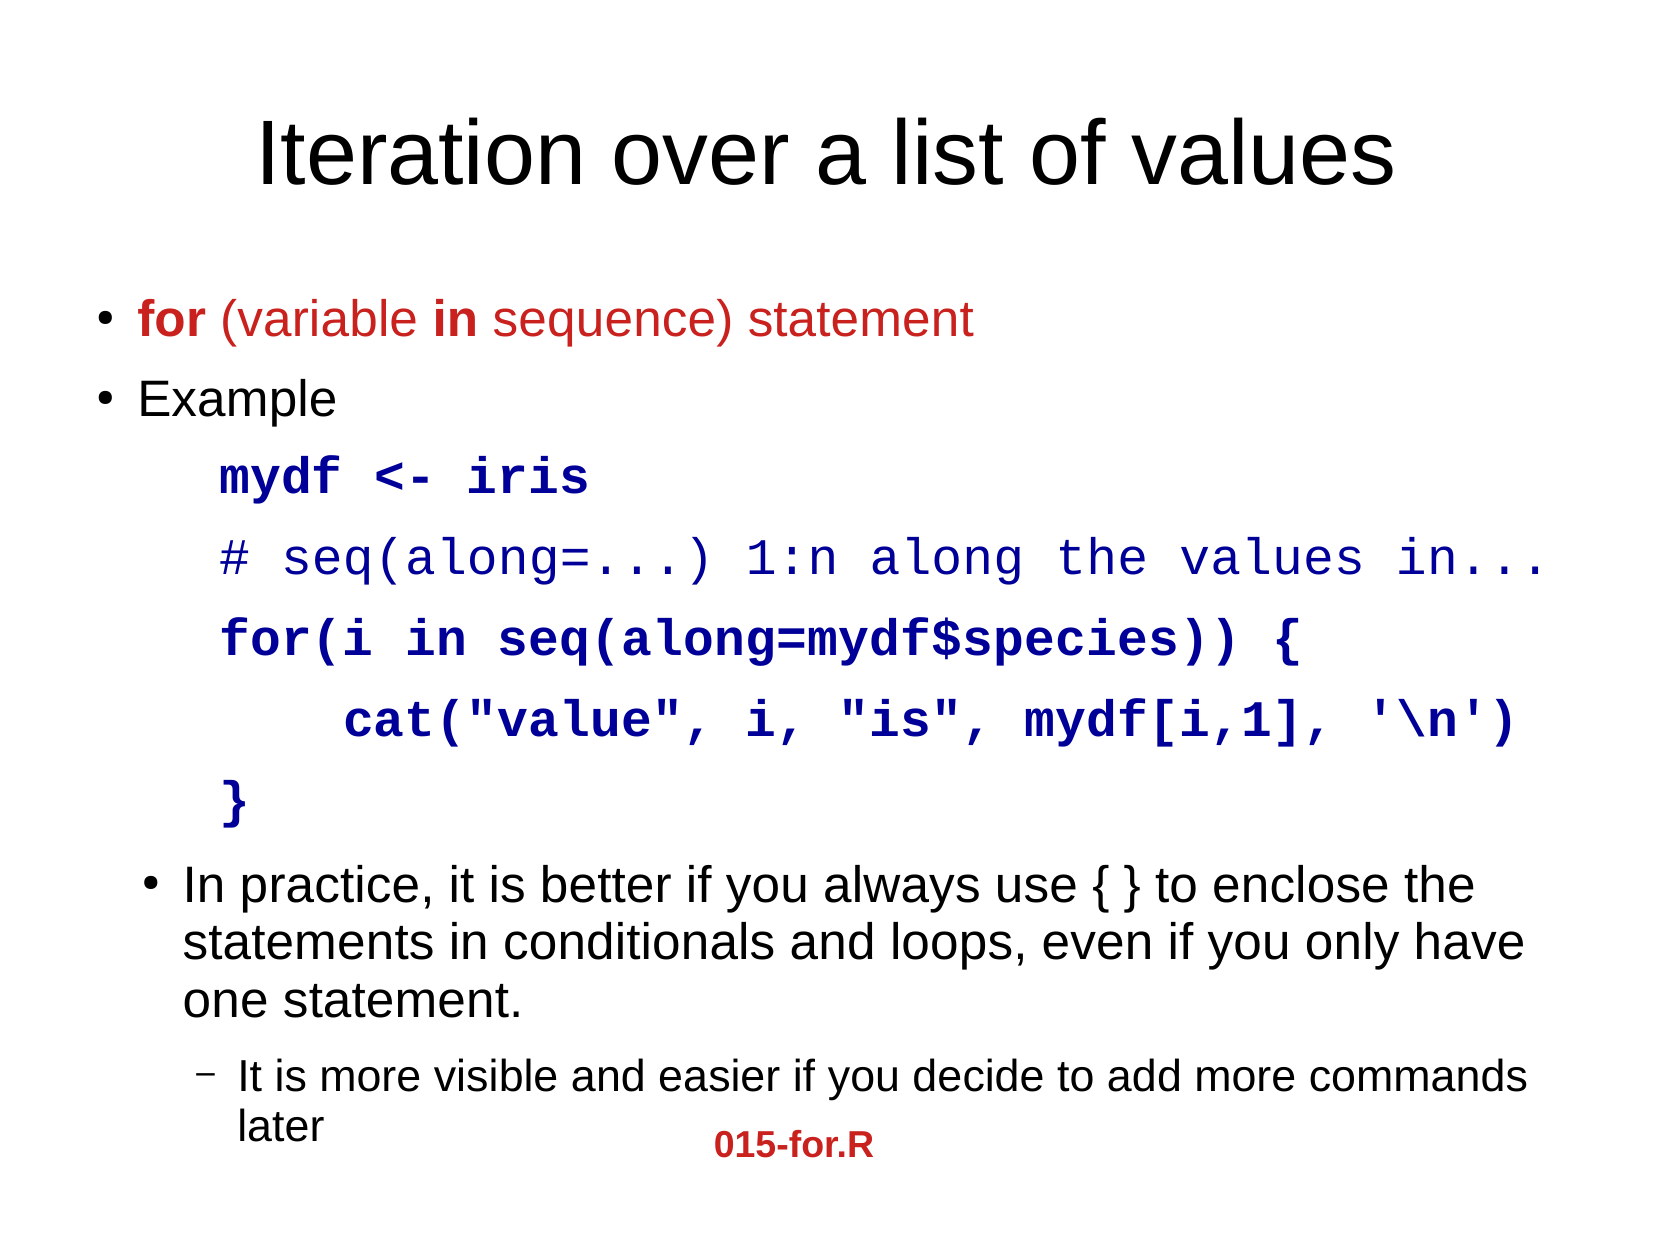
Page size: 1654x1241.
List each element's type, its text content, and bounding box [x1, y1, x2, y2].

list for (variable in sequence) statement Example mydf <- iris # seq(along=...) 1:n along the values in... for(i in seq(along=mydf$species)) { cat("value", i, "is", mydf[i,1], '\n') } In practice, it is better if you always use { } to enclose the statements in conditionals and loops, even if you only have one statement. It is more visible and easier if you decide to add more commands later [82, 290, 1571, 1170]
title Iteration over a list of values [82, 49, 1571, 257]
text_box 015-for.R [401, 1116, 1187, 1173]
